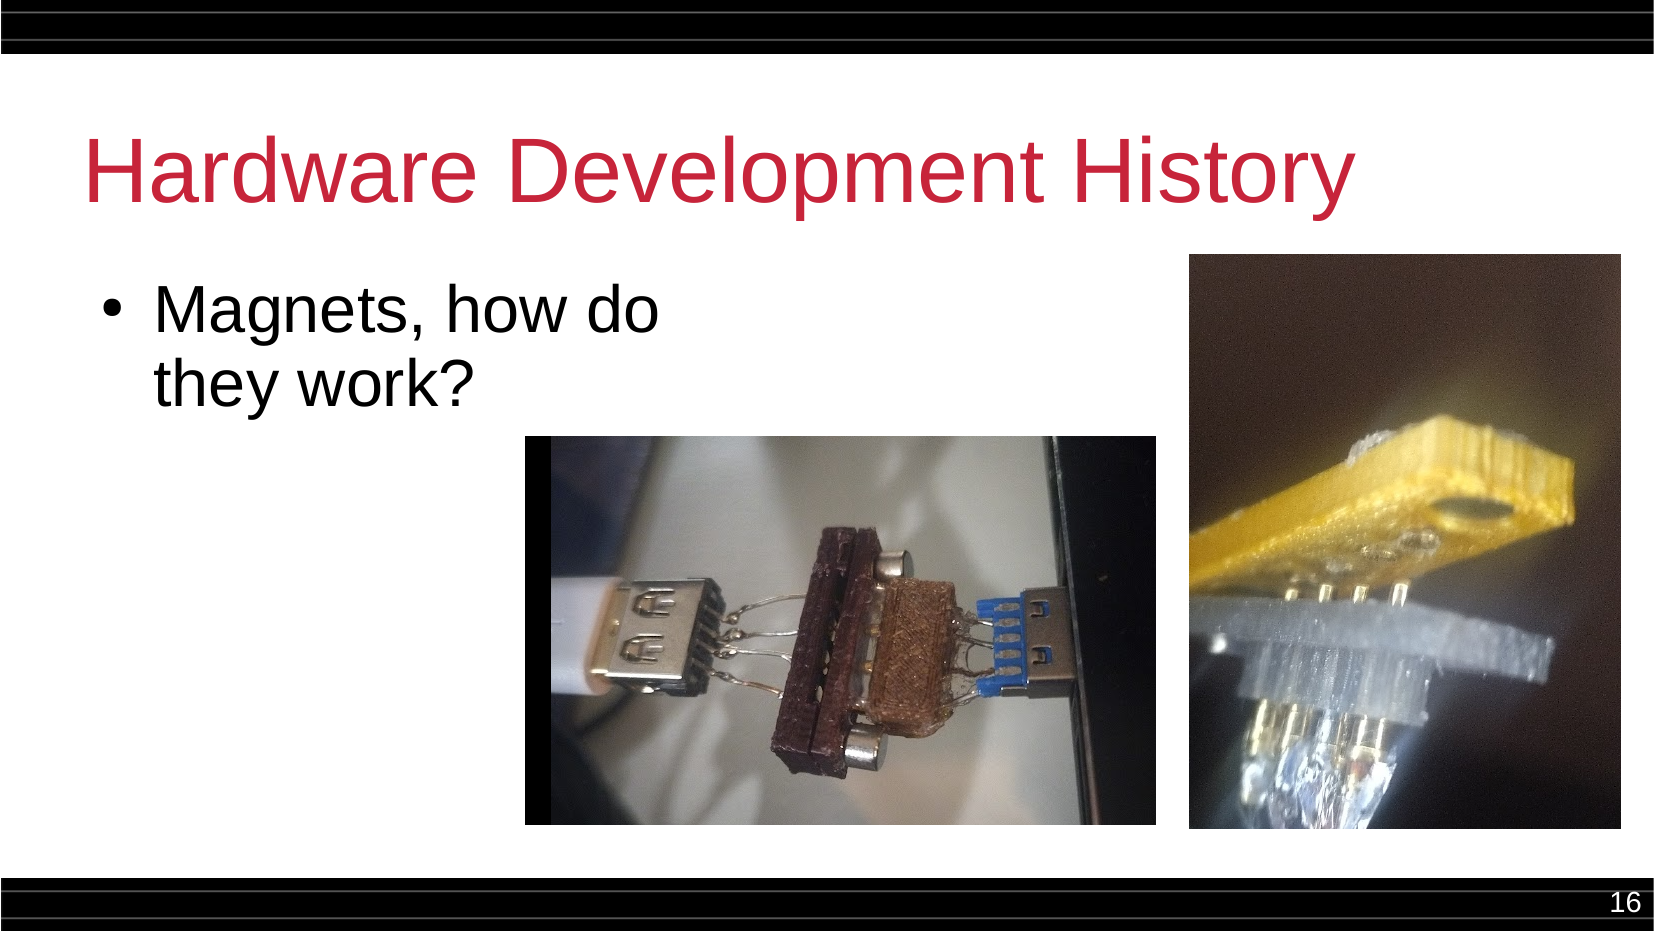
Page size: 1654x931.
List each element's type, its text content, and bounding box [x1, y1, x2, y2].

list Magnets, how do they work? [82, 271, 736, 758]
picture [1189, 254, 1621, 829]
picture [525, 436, 1156, 826]
title Hardware Development History [82, 92, 1571, 249]
picture [1, 878, 1654, 931]
picture [1, 0, 1654, 54]
